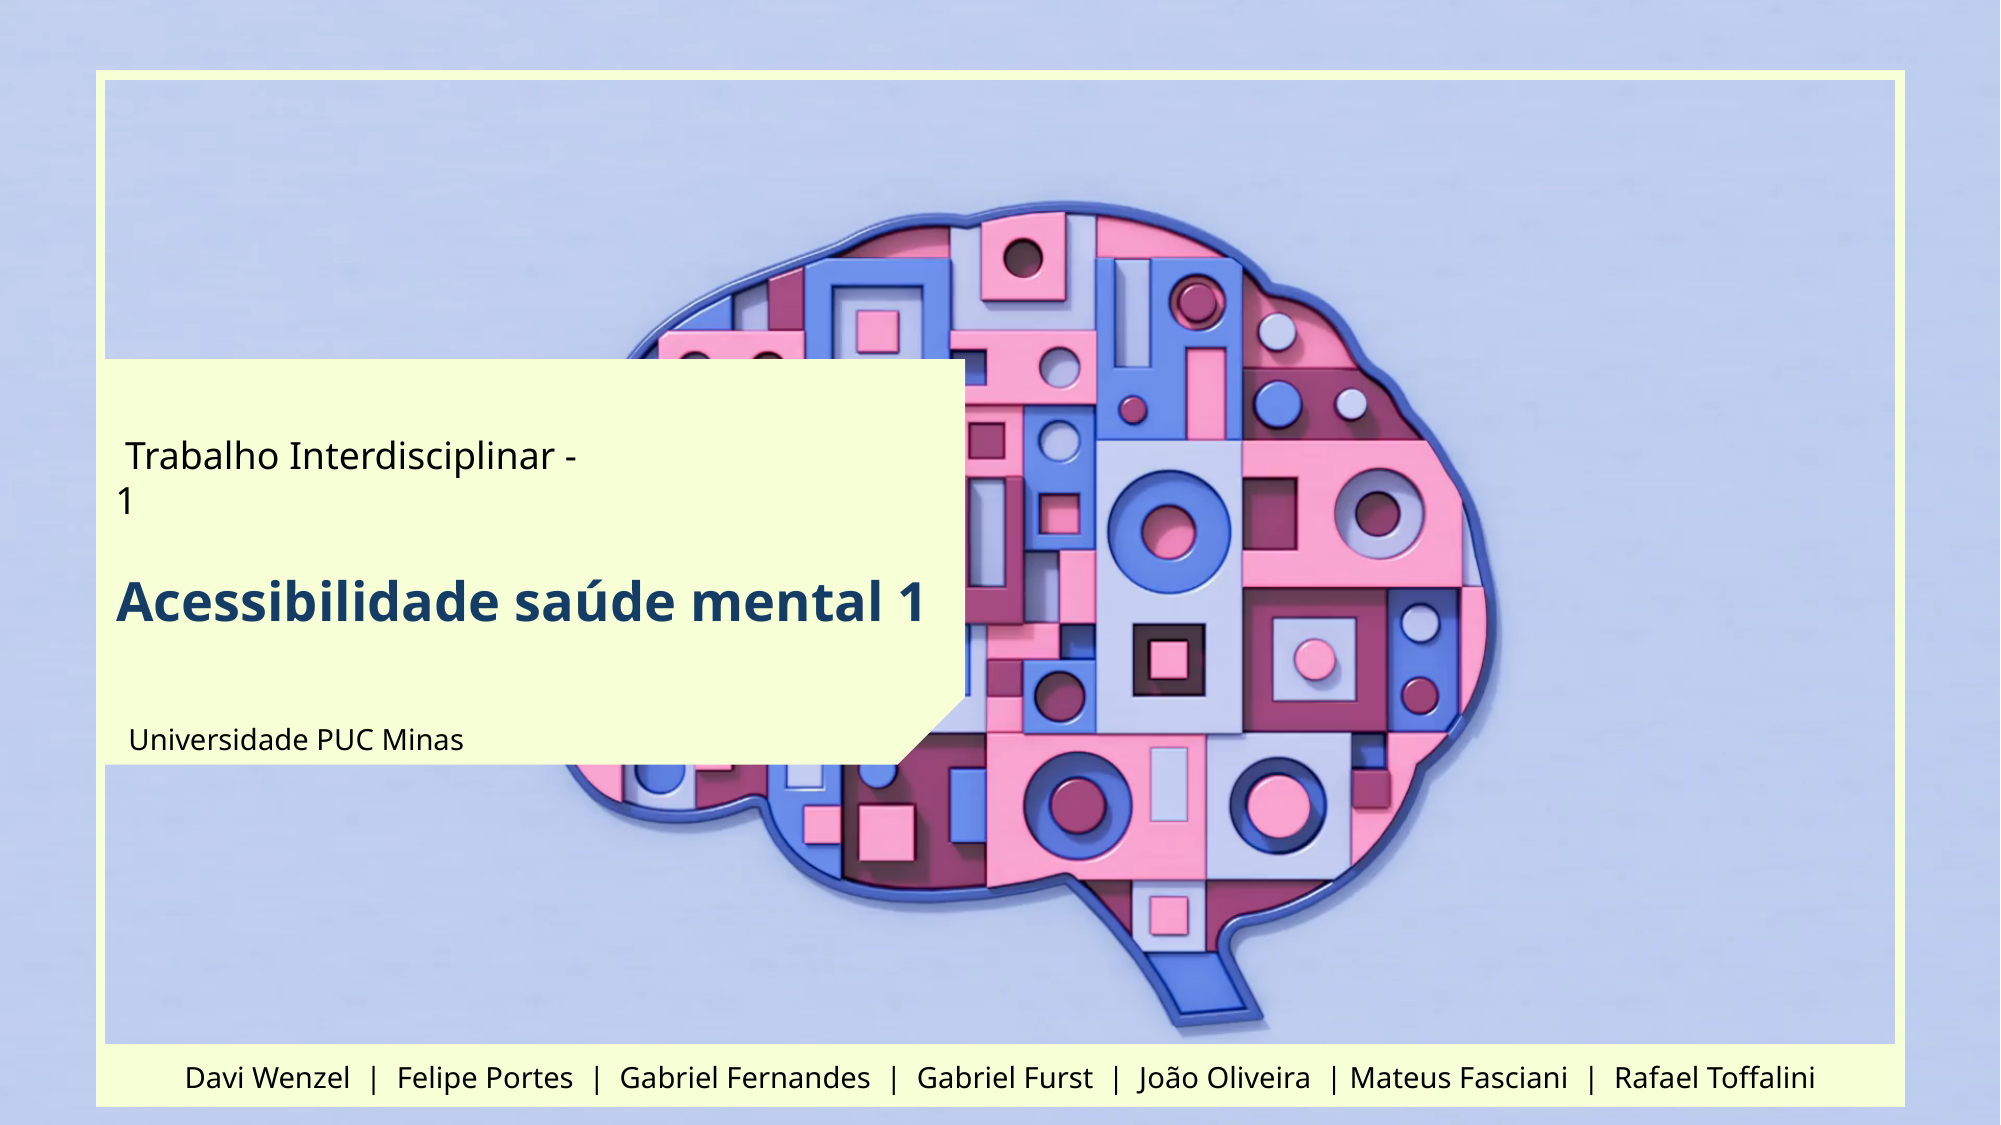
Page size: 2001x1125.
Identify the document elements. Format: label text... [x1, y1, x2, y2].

text_box Universidade PUC Minas [113, 713, 886, 764]
text_box [99, 359, 966, 765]
text_box Davi Wenzel | Felipe Portes | Gabriel Fernandes | Gabriel Furst | João Oliveira | Mateus Fasciani | Rafael Toffalini [101, 1050, 1901, 1103]
text_box Acessibilidade saúde mental 1 [101, 560, 964, 641]
text_box Trabalho Interdisciplinar - 1 [100, 424, 613, 530]
picture [0, 0, 2000, 1125]
